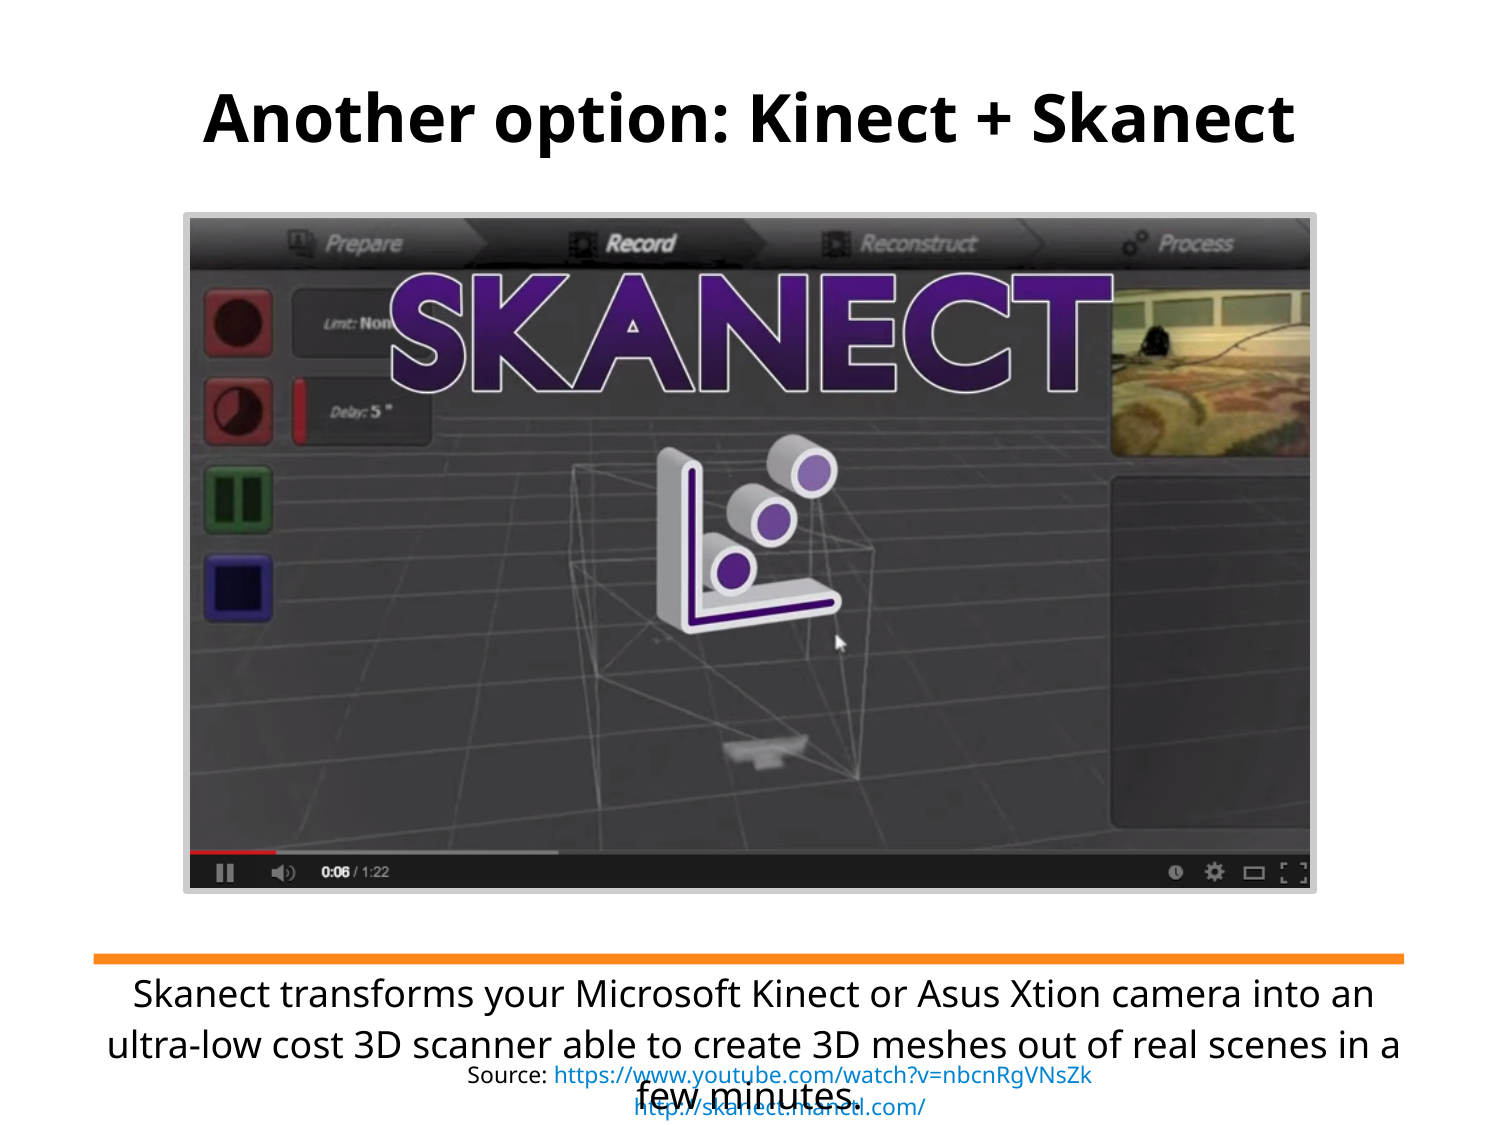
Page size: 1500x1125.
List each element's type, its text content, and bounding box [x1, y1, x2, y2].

picture [0, 0, 1500, 1125]
text_box Source: https://www.youtube.com/watch?v=nbcnRgVNsZk http://skanect.manctl.com/ [452, 1073, 1048, 1125]
title Another option: Kinect + Skanect [75, 44, 1426, 188]
text_box Skanect transforms your Microsoft Kinect or Asus Xtion camera into an ultra-low cost 3D scanner able to create 3D meshes out of real scenes in a few minutes. [88, 960, 1421, 1073]
